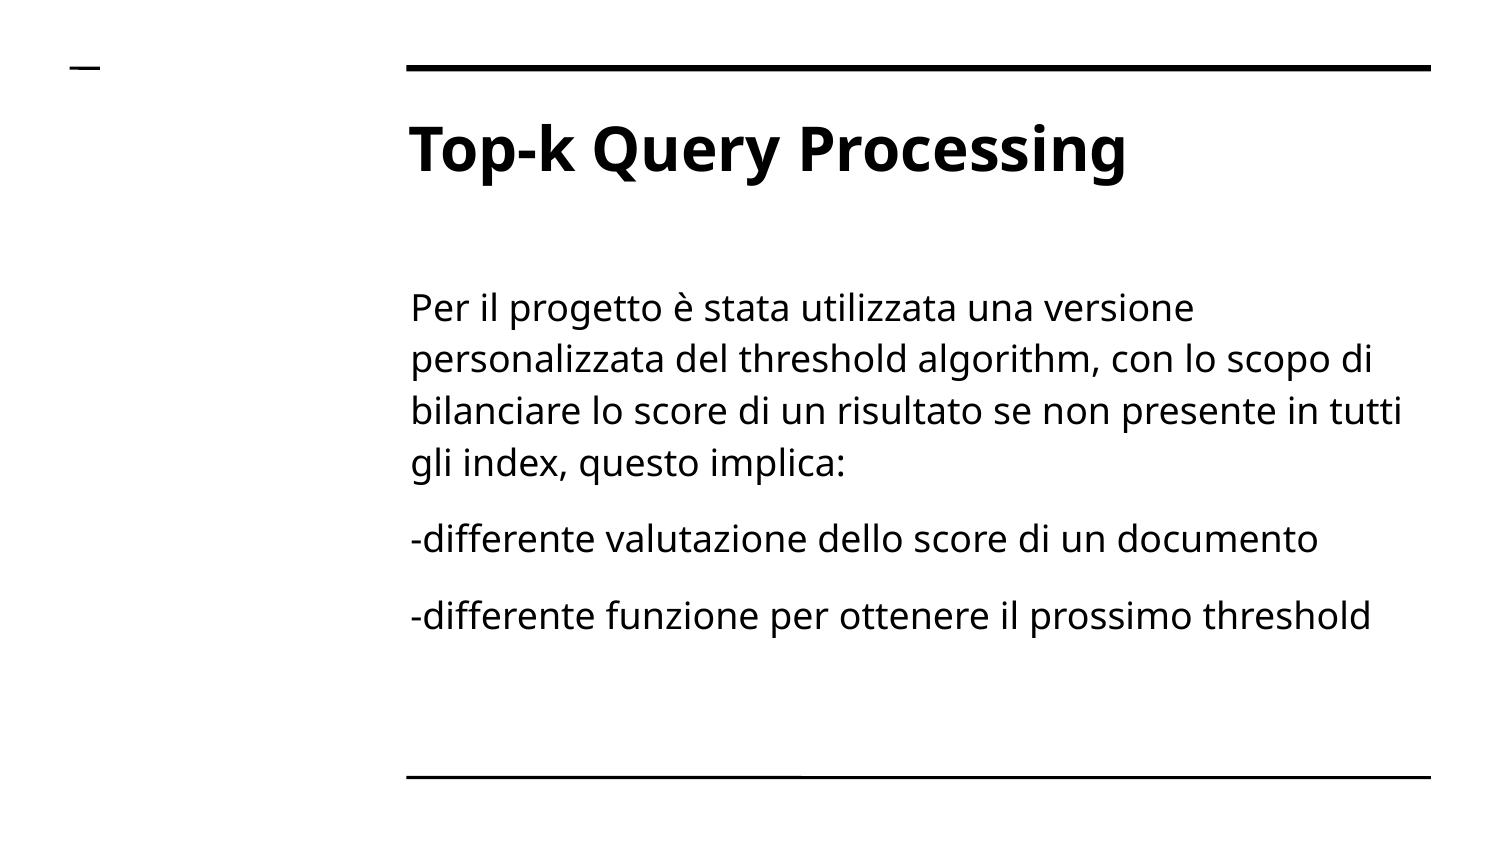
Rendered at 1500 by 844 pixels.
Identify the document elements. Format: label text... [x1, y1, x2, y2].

title Top-k Query Processing [393, 94, 1431, 199]
list Per il progetto è stata utilizzata una versione personalizzata del threshold algorithm, con lo scopo di bilanciare lo score di un risultato se non presente in tutti gli index, questo implica: -differente valutazione dello score di un documento -differente funzione per ottenere il prossimo threshold [395, 261, 1433, 755]
